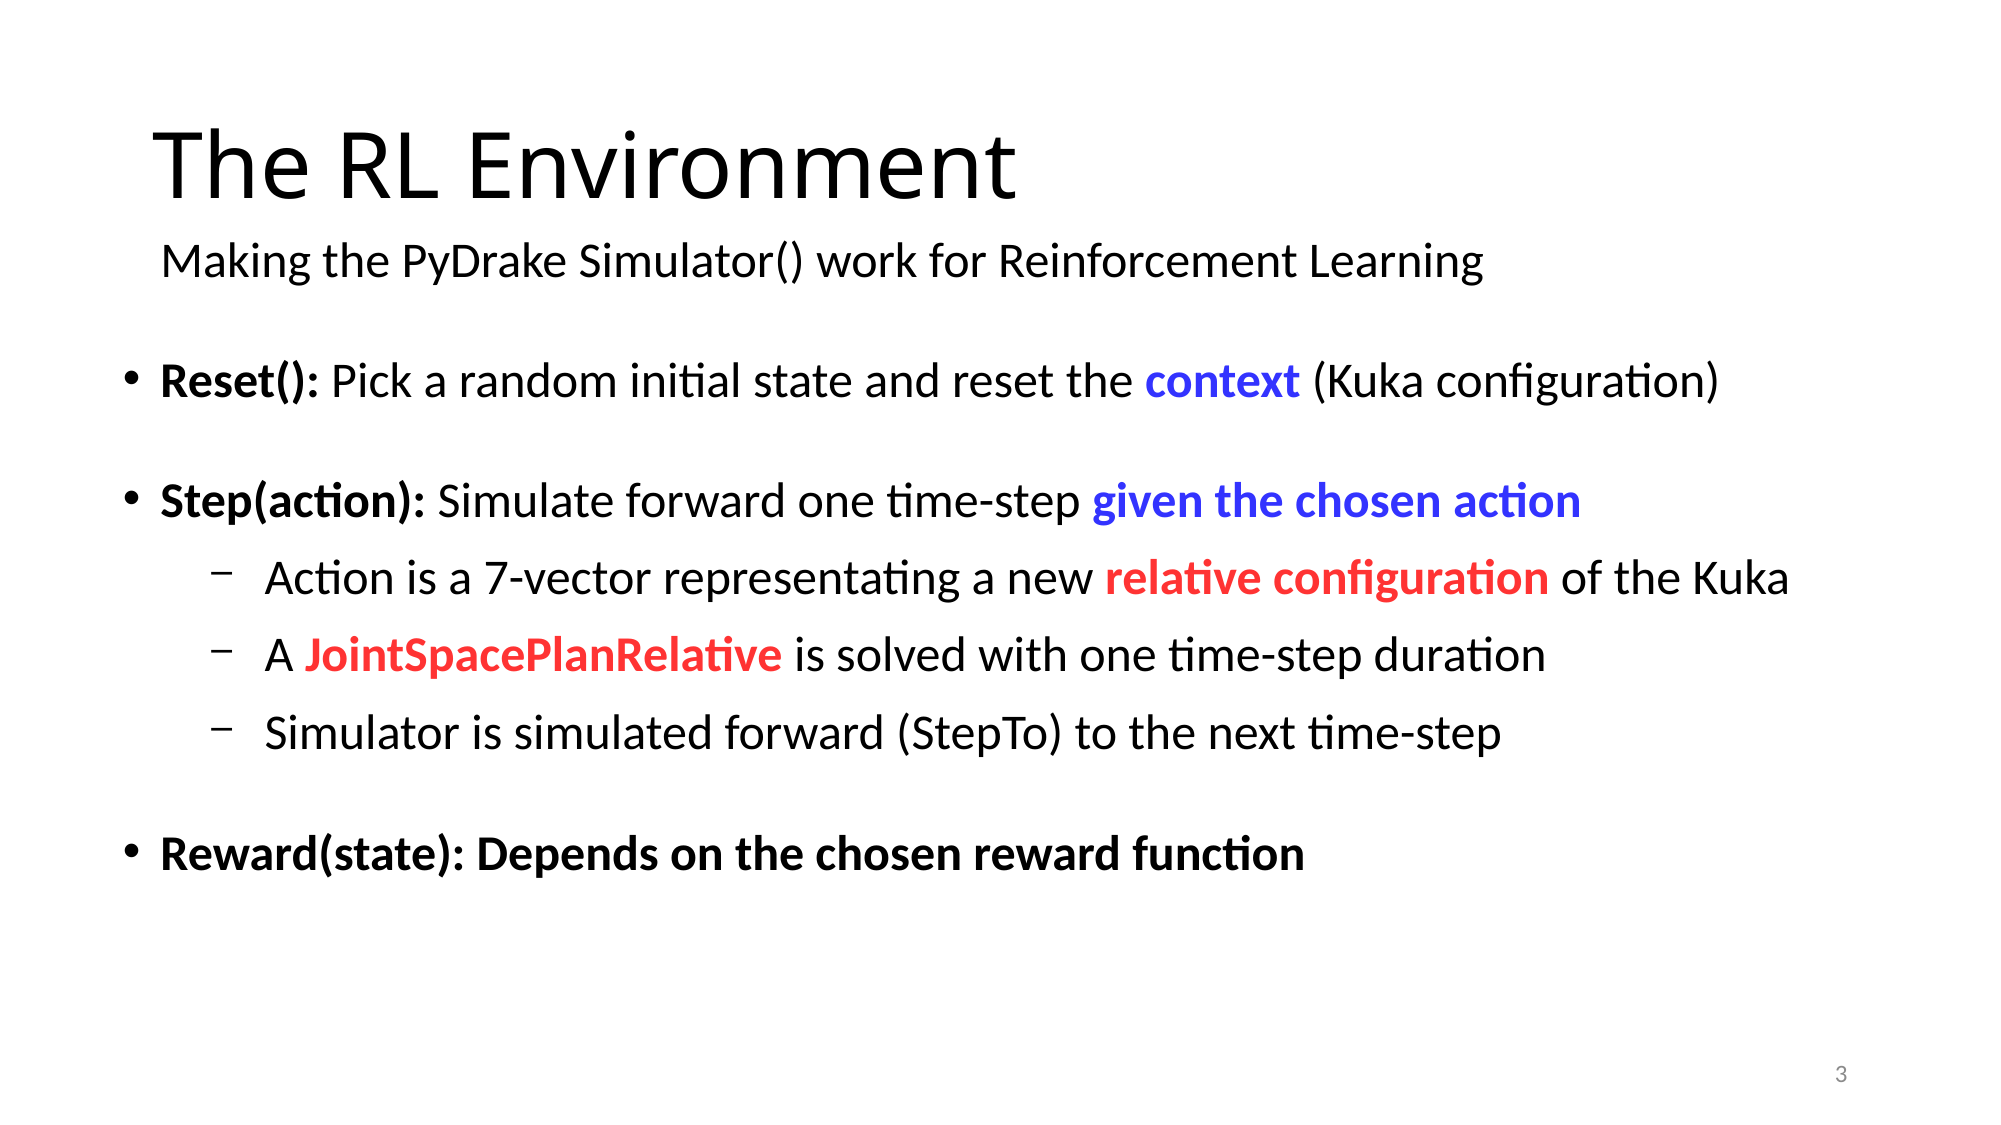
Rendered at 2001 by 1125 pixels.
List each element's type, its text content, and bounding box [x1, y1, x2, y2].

list Making the PyDrake Simulator() work for Reinforcement Learning Reset(): Pick a random initial state and reset the context (Kuka configuration) Step(action): Simulate forward one time-step given the chosen action Action is a 7-vector representating a new relative configuration of the Kuka A JointSpacePlanRelative is solved with one time-step duration Simulator is simulated forward (StepTo) to the next time-step Reward(state): Depends on the chosen reward function [107, 219, 1864, 946]
title The RL Environment [137, 59, 1863, 278]
slide_number <number> [1412, 1042, 1863, 1103]
